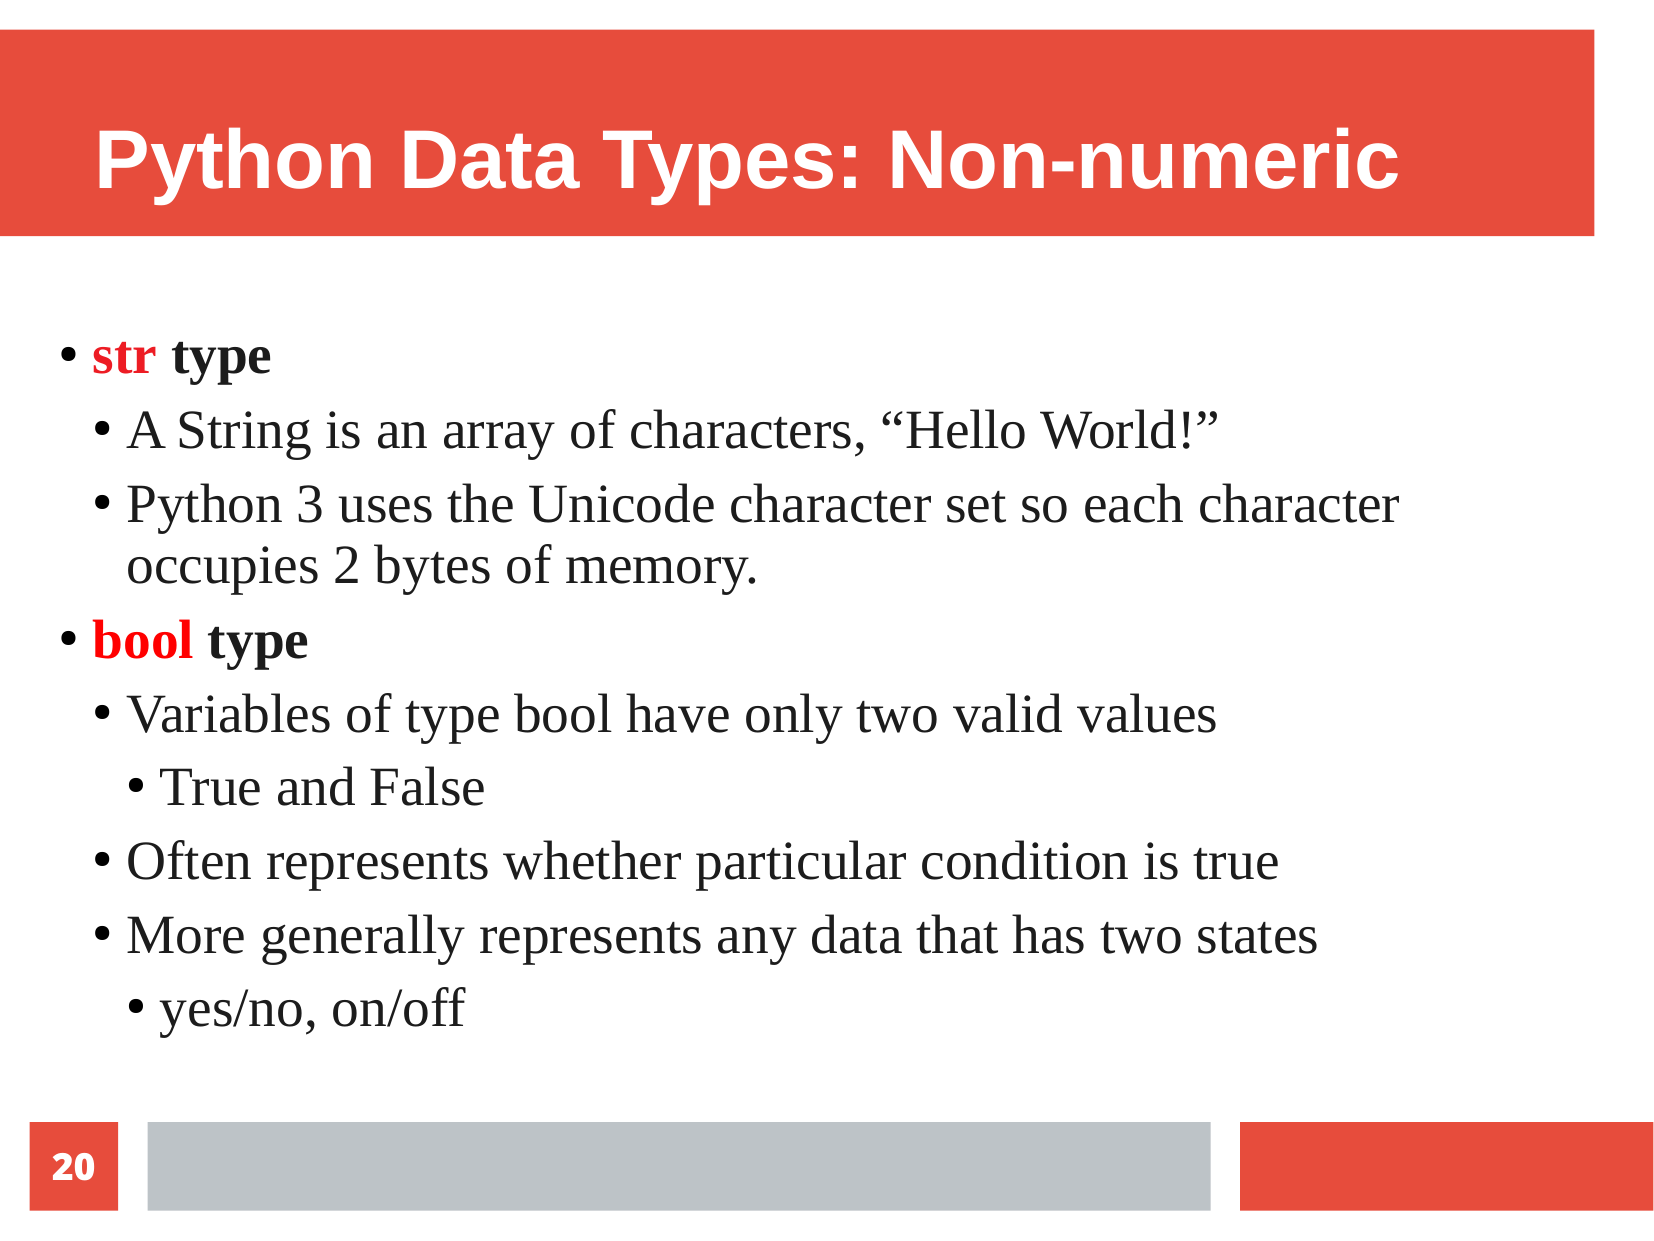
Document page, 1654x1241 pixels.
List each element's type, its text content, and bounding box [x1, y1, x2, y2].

list str type A String is an array of characters, “Hello World!” Python 3 uses the Unicode character set so each character occupies 2 bytes of memory. bool type Variables of type bool have only two valid values True and False Often represents whether particular condition is true More generally represents any data that has two states yes/no, on/off [59, 324, 1565, 1045]
title Python Data Types: Non-numeric [59, 59, 1595, 207]
